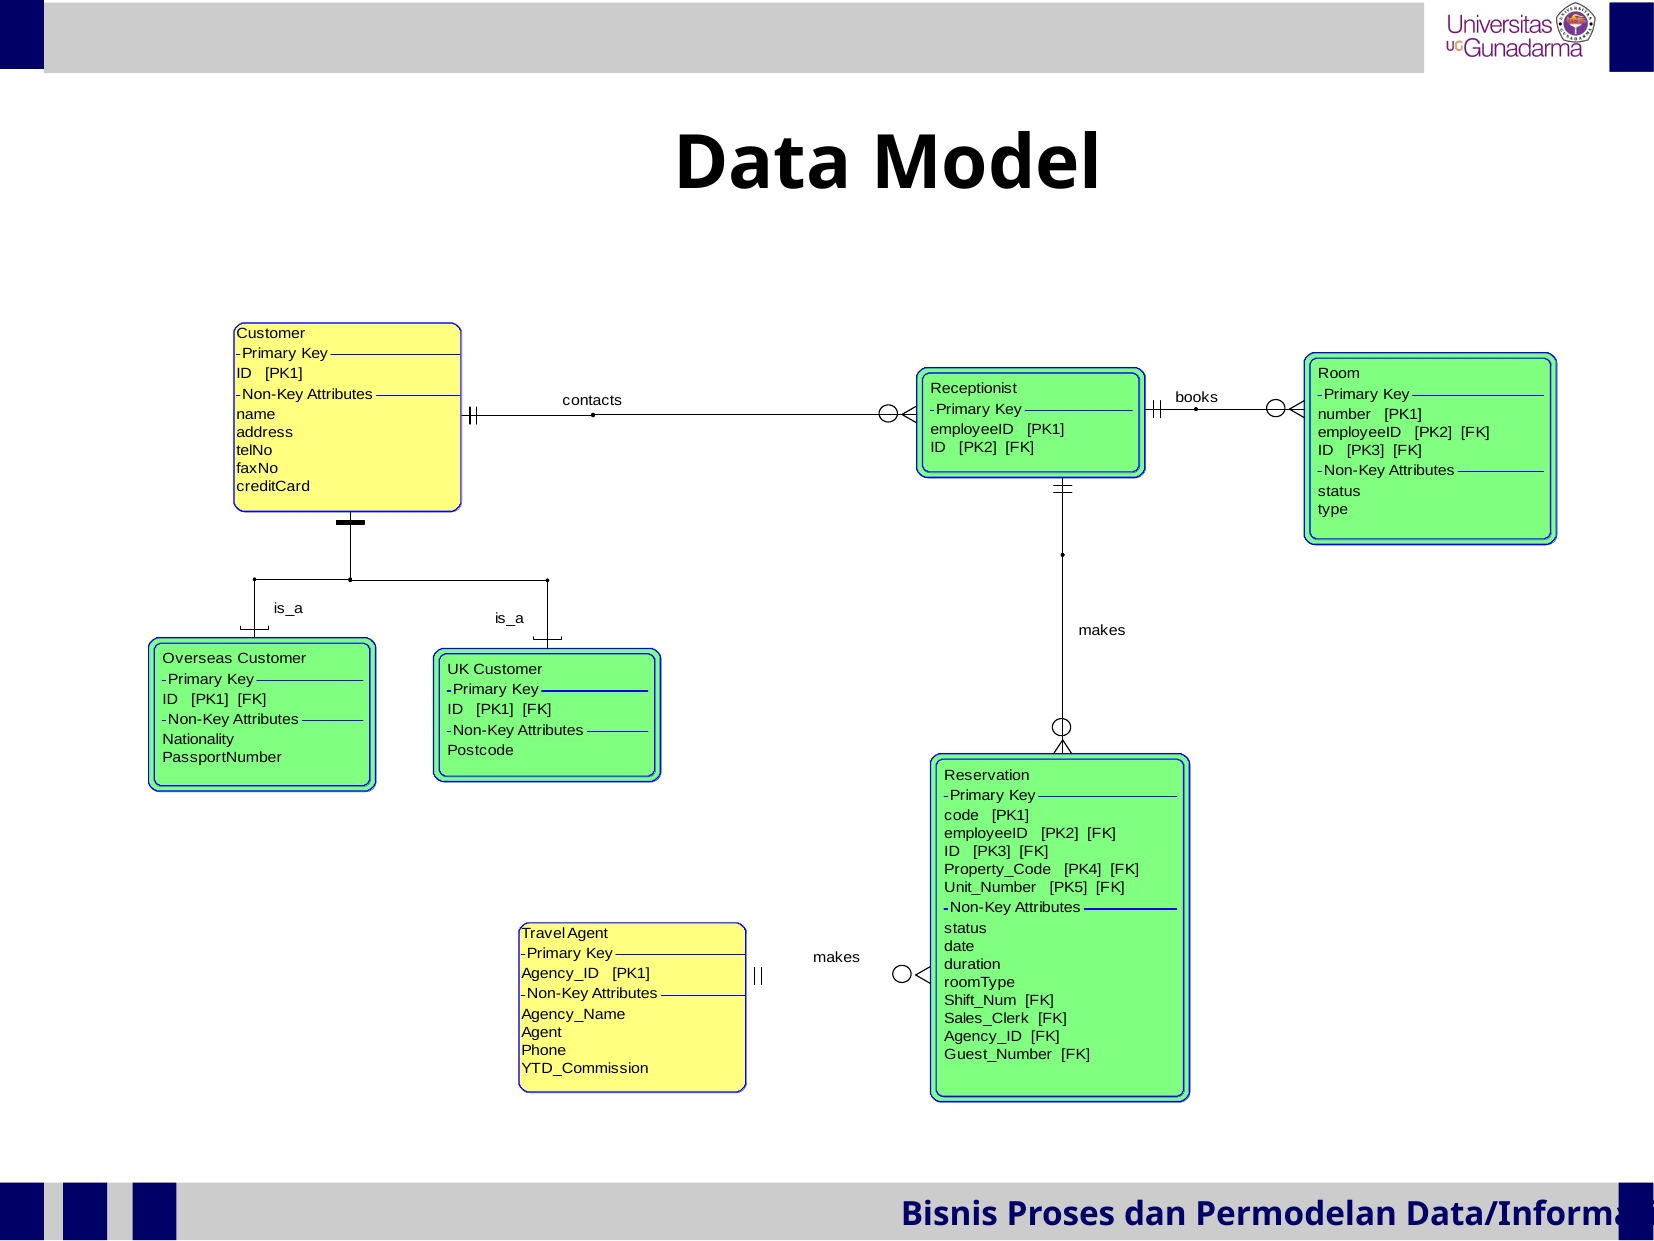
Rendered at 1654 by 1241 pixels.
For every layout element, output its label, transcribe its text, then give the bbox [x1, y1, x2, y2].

picture [1437, 2, 1610, 62]
picture [91, 269, 1586, 1130]
title Data Model [179, 68, 1571, 249]
